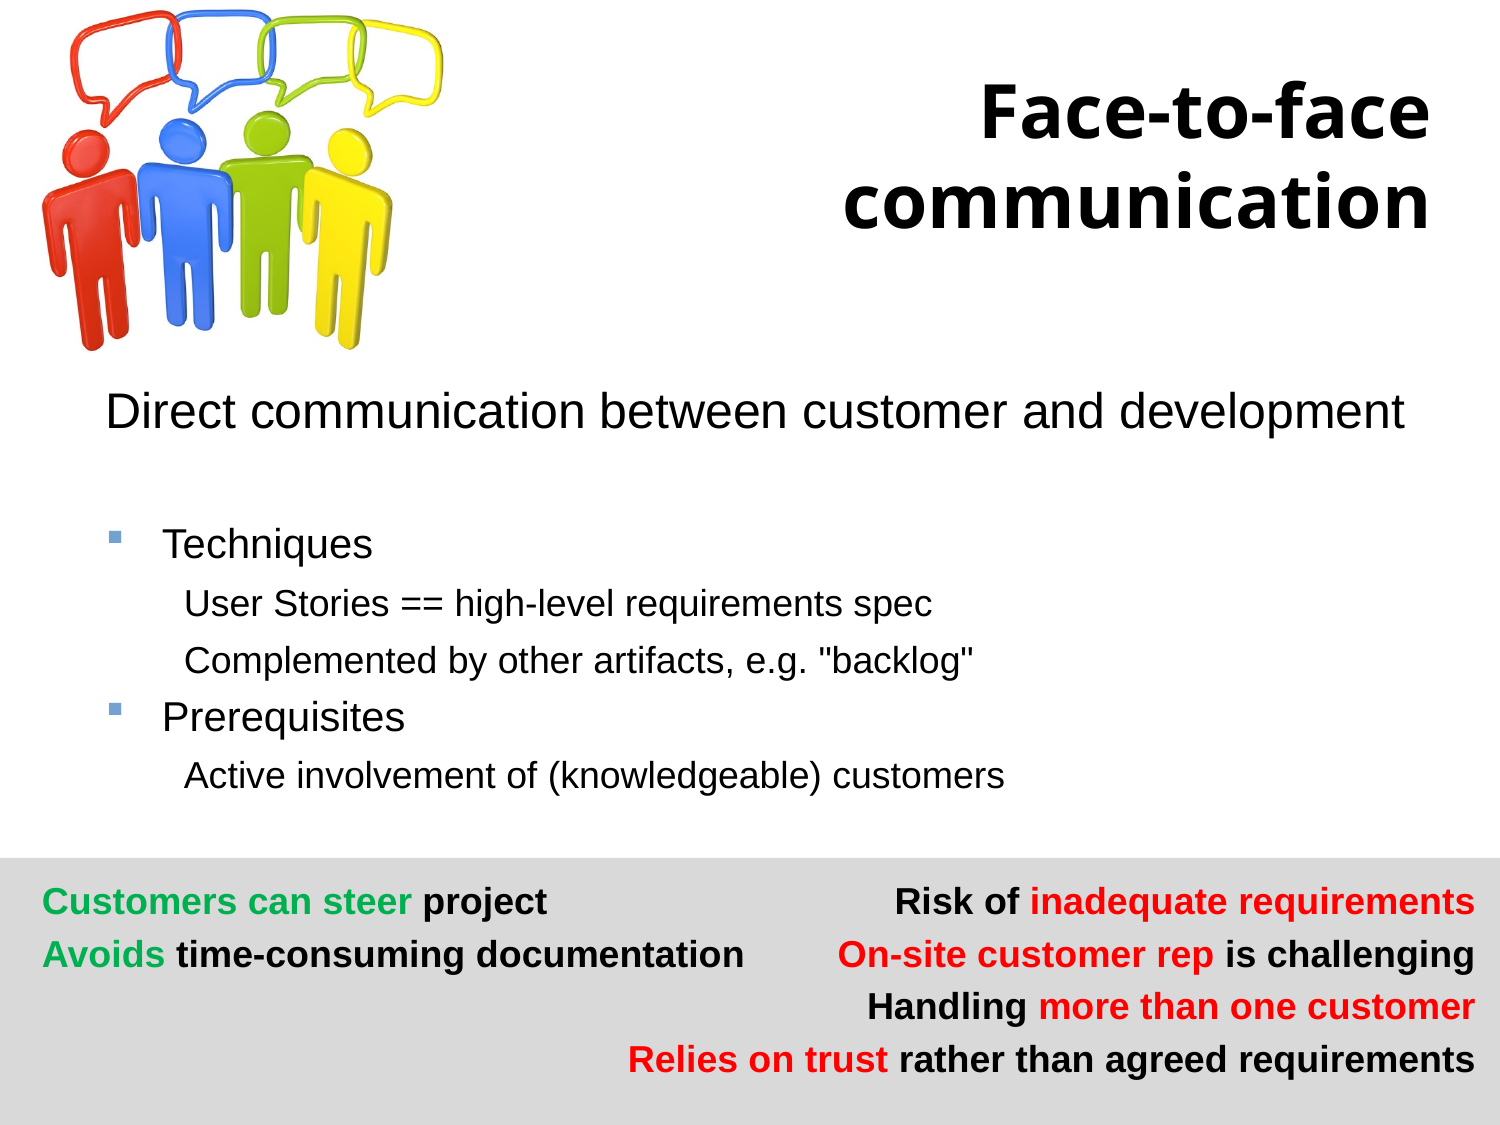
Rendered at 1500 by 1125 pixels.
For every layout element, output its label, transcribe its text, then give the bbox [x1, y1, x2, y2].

picture [41, 7, 448, 353]
text_box Customers can steer project Avoids time-consuming documentation [27, 869, 572, 997]
text_box Direct communication between customer and development Techniques User Stories == high-level requirements spec Complemented by other artifacts, e.g. "backlog" Prerequisites Active involvement of (knowledgeable) customers [90, 371, 1440, 857]
text_box Risk of inadequate requirements On-site customer rep is challenging Handling more than one customer Relies on trust rather than agreed requirements [572, 869, 1491, 997]
text_box [0, 857, 1500, 1125]
title Face-to-face communication [419, 0, 1447, 251]
